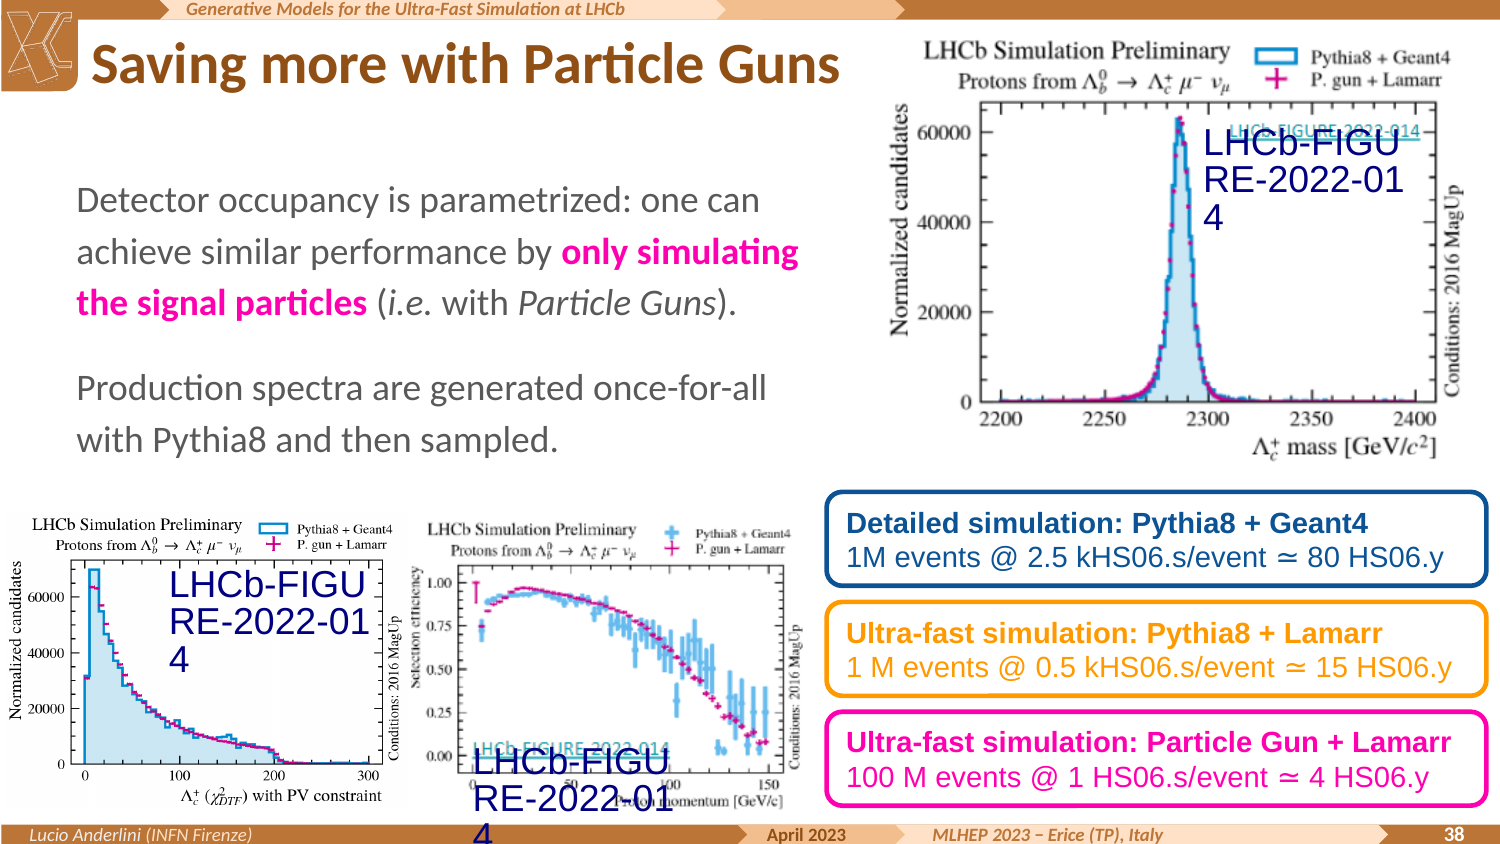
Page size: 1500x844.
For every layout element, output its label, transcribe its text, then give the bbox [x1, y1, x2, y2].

list Detector occupancy is parametrized: one can achieve similar performance by only simulating the signal particles (i.e. with Particle Guns). Production spectra are generated once-for-all with Pythia8 and then sampled. [61, 153, 827, 501]
text_box Ultra-fast simulation: Pythia8 + Lamarr 1 M events @ 0.5 kHS06.s/event ≃ 15 HS06.y [826, 601, 1487, 696]
picture [584, 797, 611, 811]
picture [562, 797, 573, 809]
picture [2, 508, 810, 813]
text_box LHCb-FIGURE-2022-014 [1188, 102, 1437, 178]
title Saving more with Particle Guns [76, 10, 930, 105]
picture [876, 35, 1483, 467]
picture [646, 797, 662, 811]
text_box Ultra-fast simulation: Particle Gun + Lamarr 100 M events @ 1 HS06.s/event ≃ 4 HS06.y [826, 711, 1487, 806]
picture [490, 797, 502, 811]
picture [605, 797, 638, 811]
text_box LHCb-FIGURE-2022-014 [457, 721, 706, 797]
picture [571, 797, 590, 811]
text_box LHCb-FIGURE-2022-014 [153, 544, 402, 620]
picture [506, 797, 549, 811]
text_box Detailed simulation: Pythia8 + Geant4 1M events @ 2.5 kHS06.s/event ≃ 80 HS06.y [826, 491, 1487, 586]
picture [637, 797, 648, 809]
picture [479, 800, 493, 811]
picture [543, 797, 563, 811]
slide_number <number> [1389, 804, 1480, 844]
